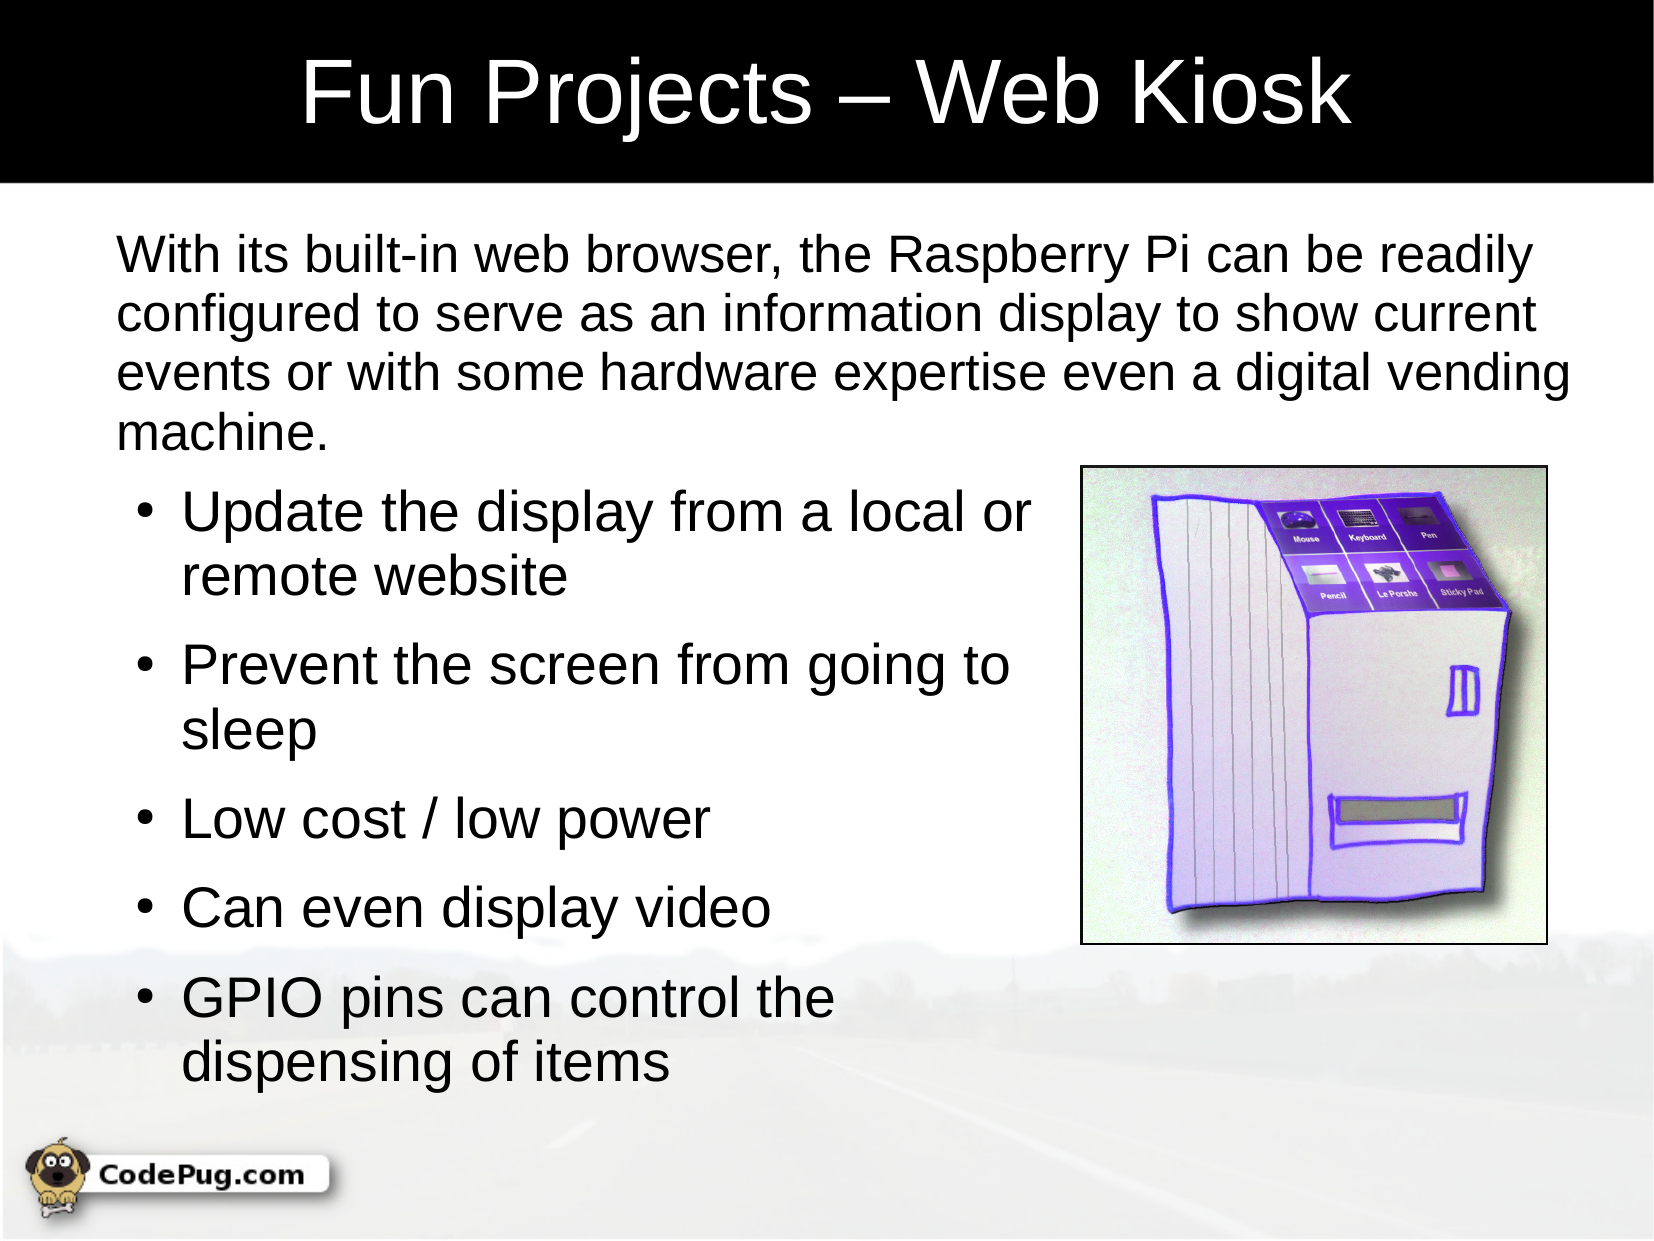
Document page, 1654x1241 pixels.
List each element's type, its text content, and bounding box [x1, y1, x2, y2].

text_box With its built-in web browser, the Raspberry Pi can be readily configured to serve as an information display to show current events or with some hardware expertise even a digital vending machine. [60, 225, 1606, 463]
title Fun Projects – Web Kiosk [82, 19, 1571, 166]
list Update the display from a local or remote website Prevent the screen from going to sleep Low cost / low power Can even display video GPIO pins can control the dispensing of items [120, 480, 1066, 1096]
picture [0, 0, 1654, 1241]
